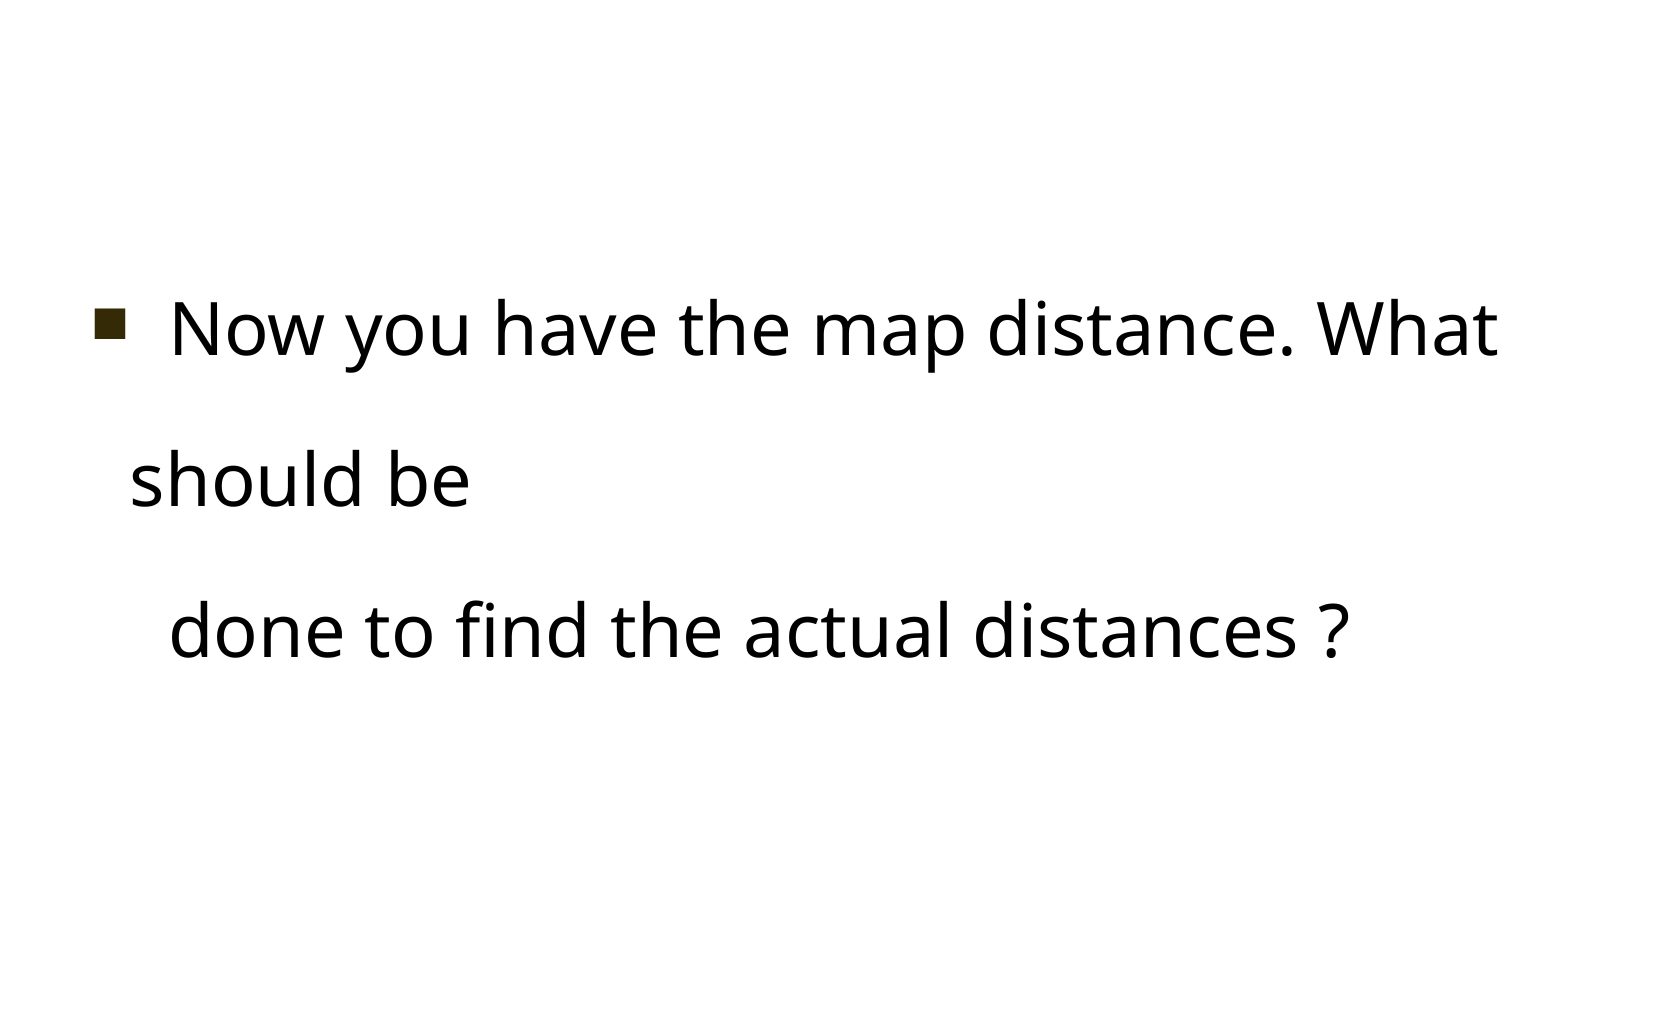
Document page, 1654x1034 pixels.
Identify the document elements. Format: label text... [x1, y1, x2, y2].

subtitle Now you have the map distance. What should be done to find the actual distances ? [94, 209, 1583, 880]
